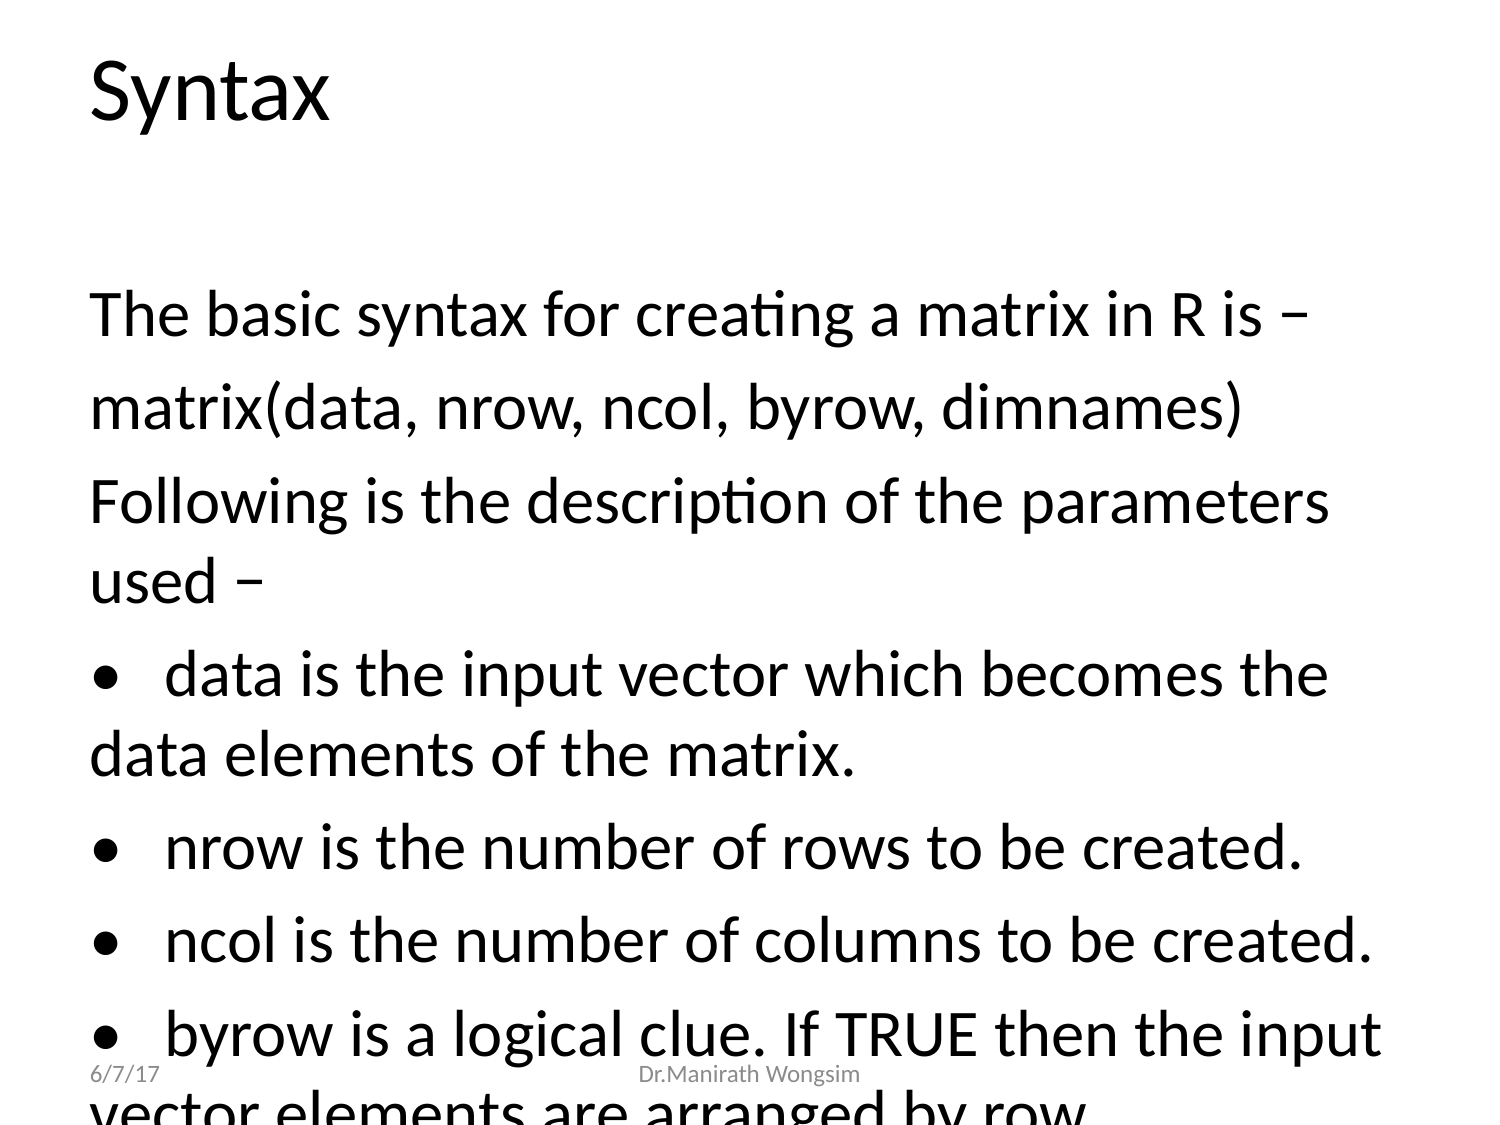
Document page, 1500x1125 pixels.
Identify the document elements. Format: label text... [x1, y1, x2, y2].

text_box Syntax [75, 45, 1425, 233]
text_box 6/7/17 [74, 1042, 425, 1103]
text_box Dr.Manirath Wongsim [512, 1042, 988, 1103]
text_box The basic syntax for creating a matrix in R is − matrix(data, nrow, ncol, byrow, dimnames) Following is the description of the parameters used − • data is the input vector which becomes the data elements of the matrix. • nrow is the number of rows to be created. • ncol is the number of columns to be created. • byrow is a logical clue. If TRUE then the input vector elements are arranged by row. • dimname is the names assigned to the rows and columns. [75, 262, 1425, 1005]
